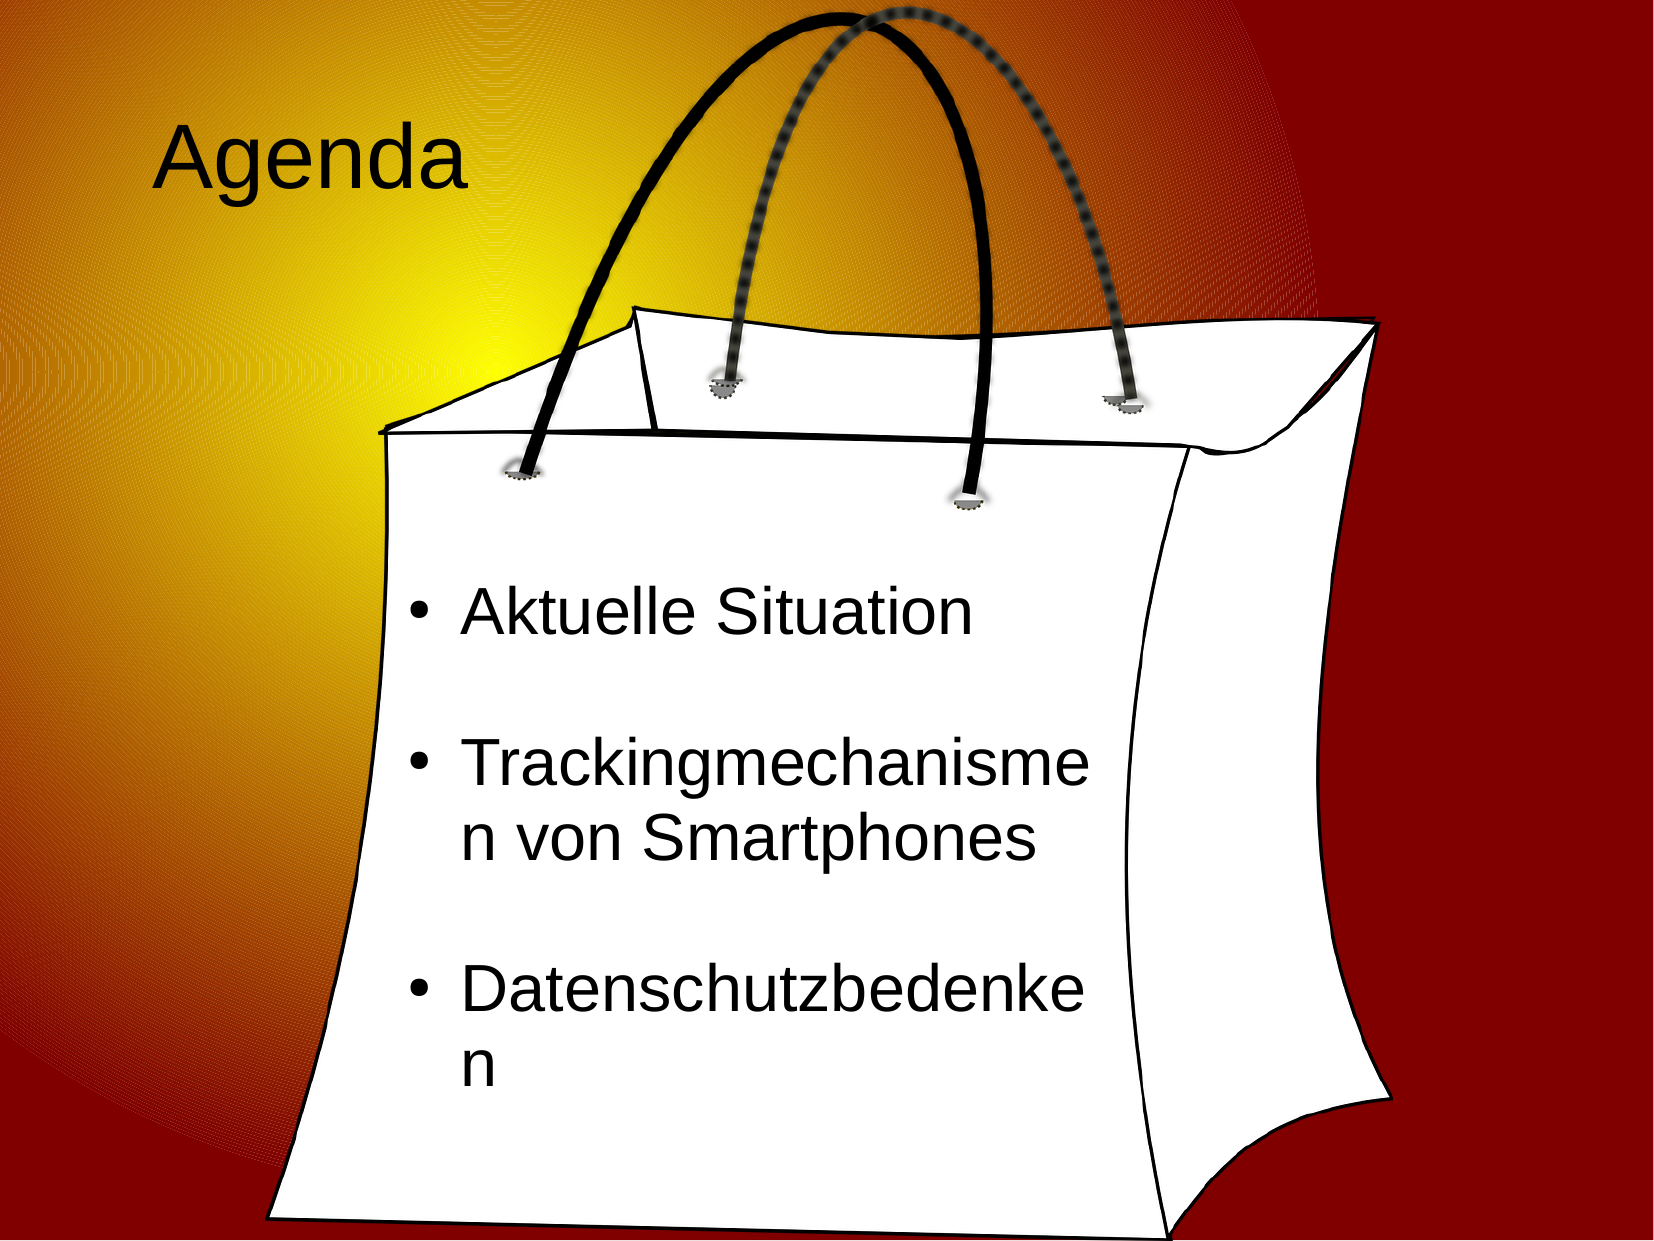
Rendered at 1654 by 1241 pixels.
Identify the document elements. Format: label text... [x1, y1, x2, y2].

title Agenda [6, 52, 265, 260]
list Aktuelle Situation Trackingmechanismen von Smartphones Datenschutzbedenken [389, 573, 1099, 993]
picture [265, 0, 1393, 1241]
